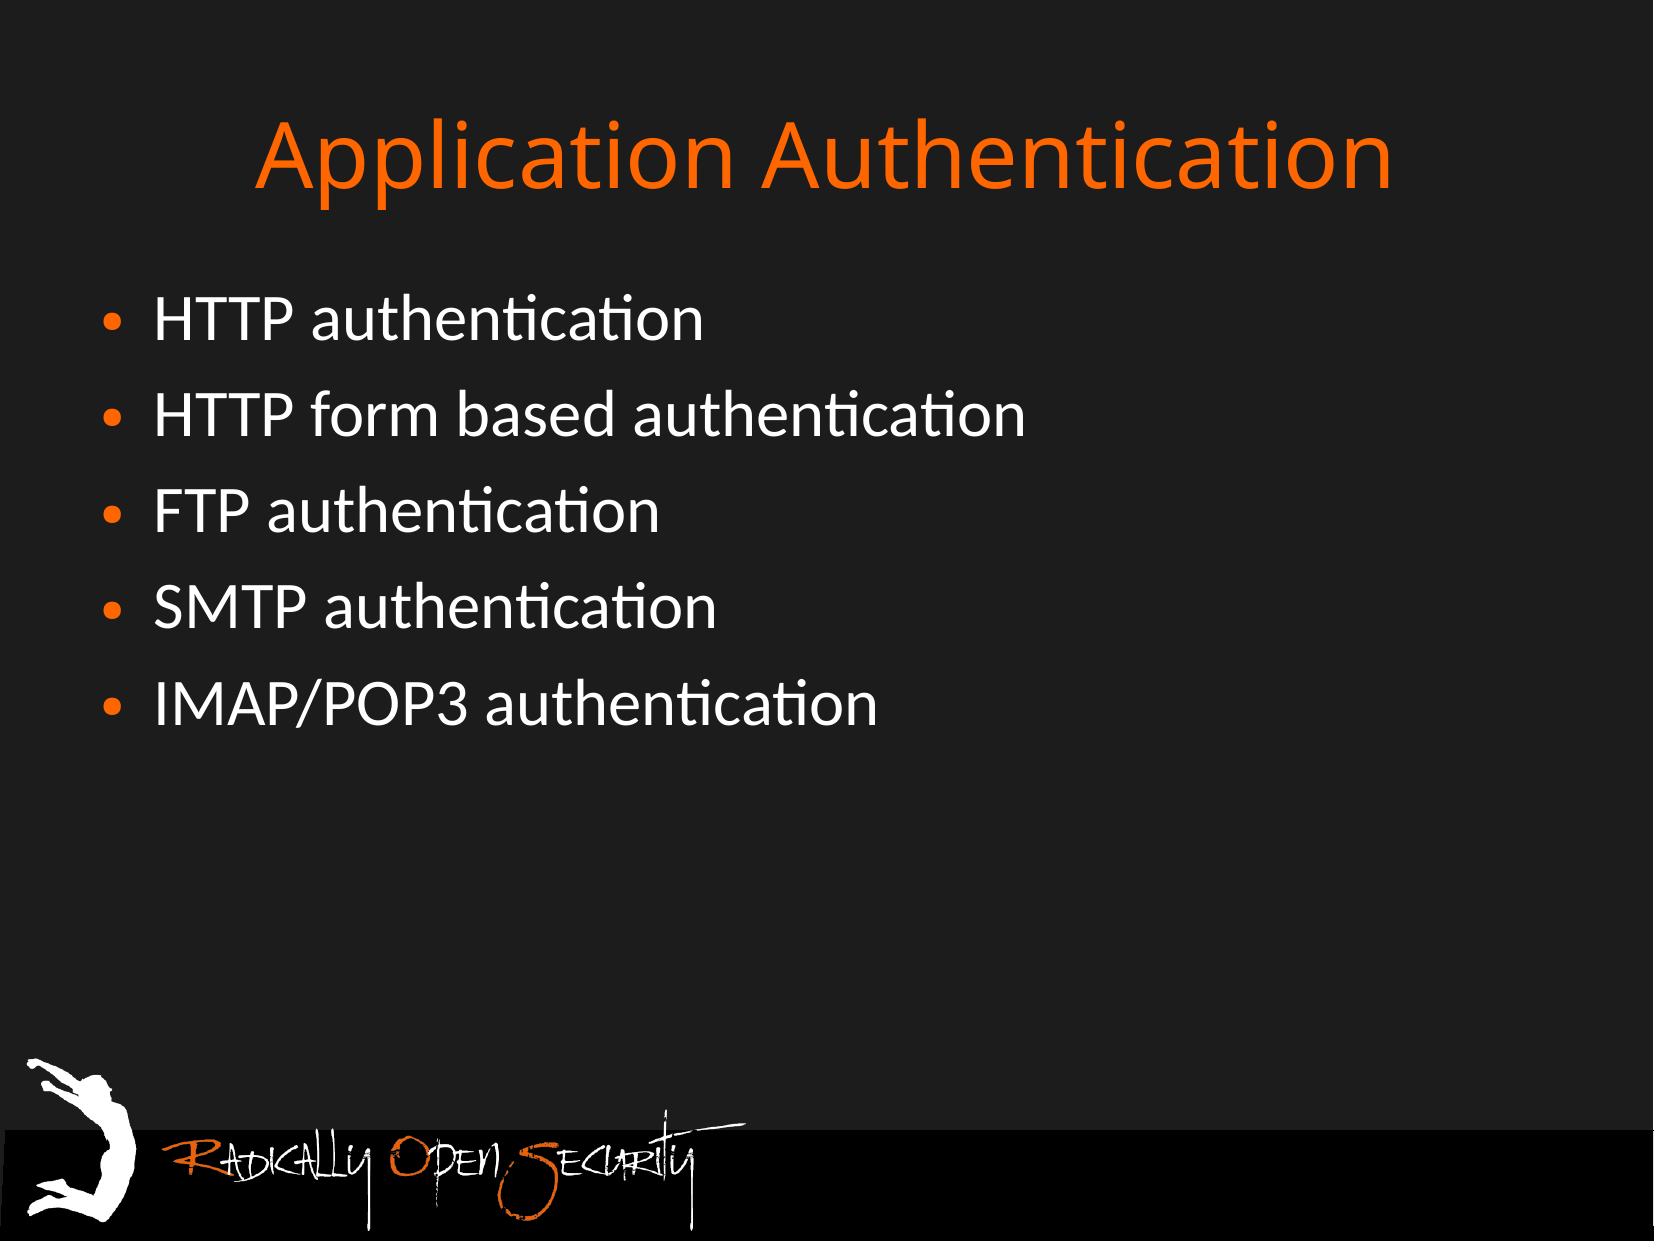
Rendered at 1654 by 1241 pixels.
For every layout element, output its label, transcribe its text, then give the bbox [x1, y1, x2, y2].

list HTTP authentication HTTP form based authentication FTP authentication SMTP authentication IMAP/POP3 authentication [82, 290, 1571, 1010]
picture [0, 1022, 778, 1241]
title Application Authentication [82, 49, 1571, 257]
